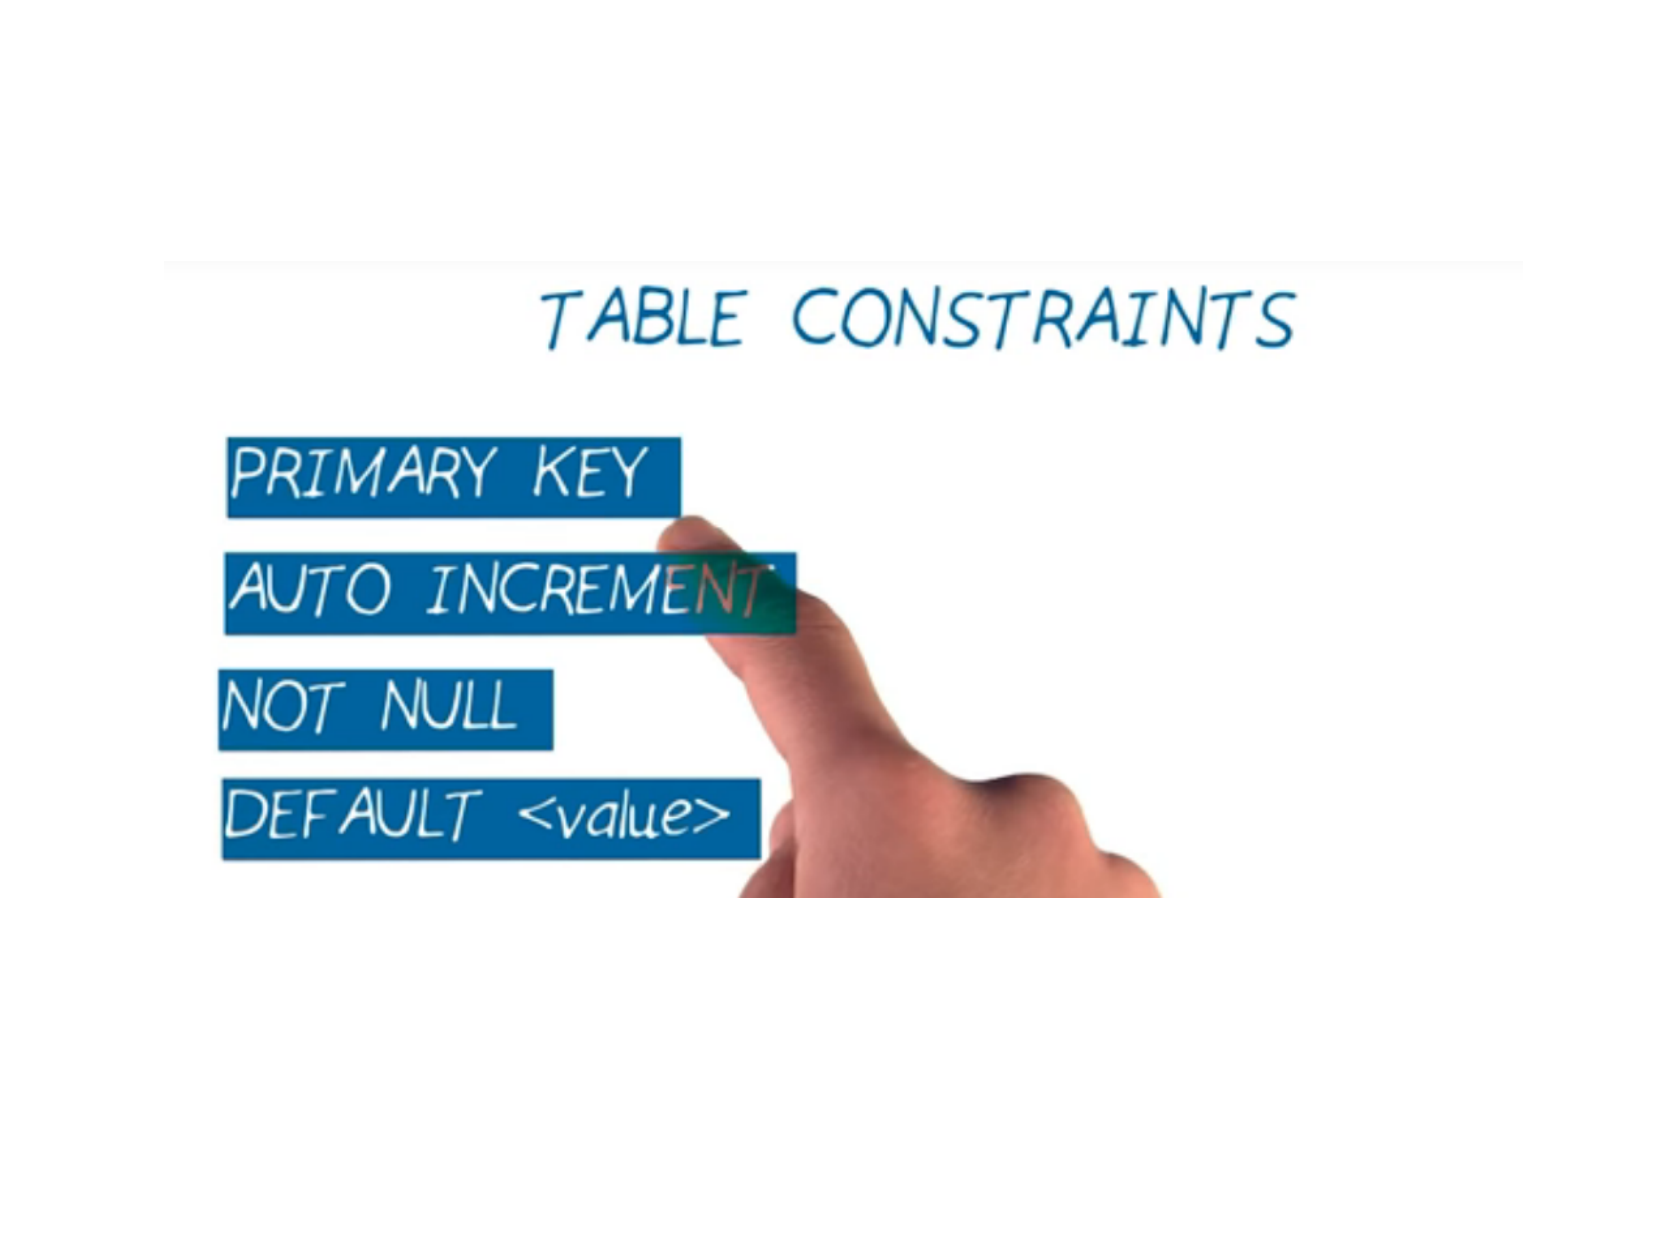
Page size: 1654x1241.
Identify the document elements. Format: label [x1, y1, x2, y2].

picture [164, 261, 1523, 898]
